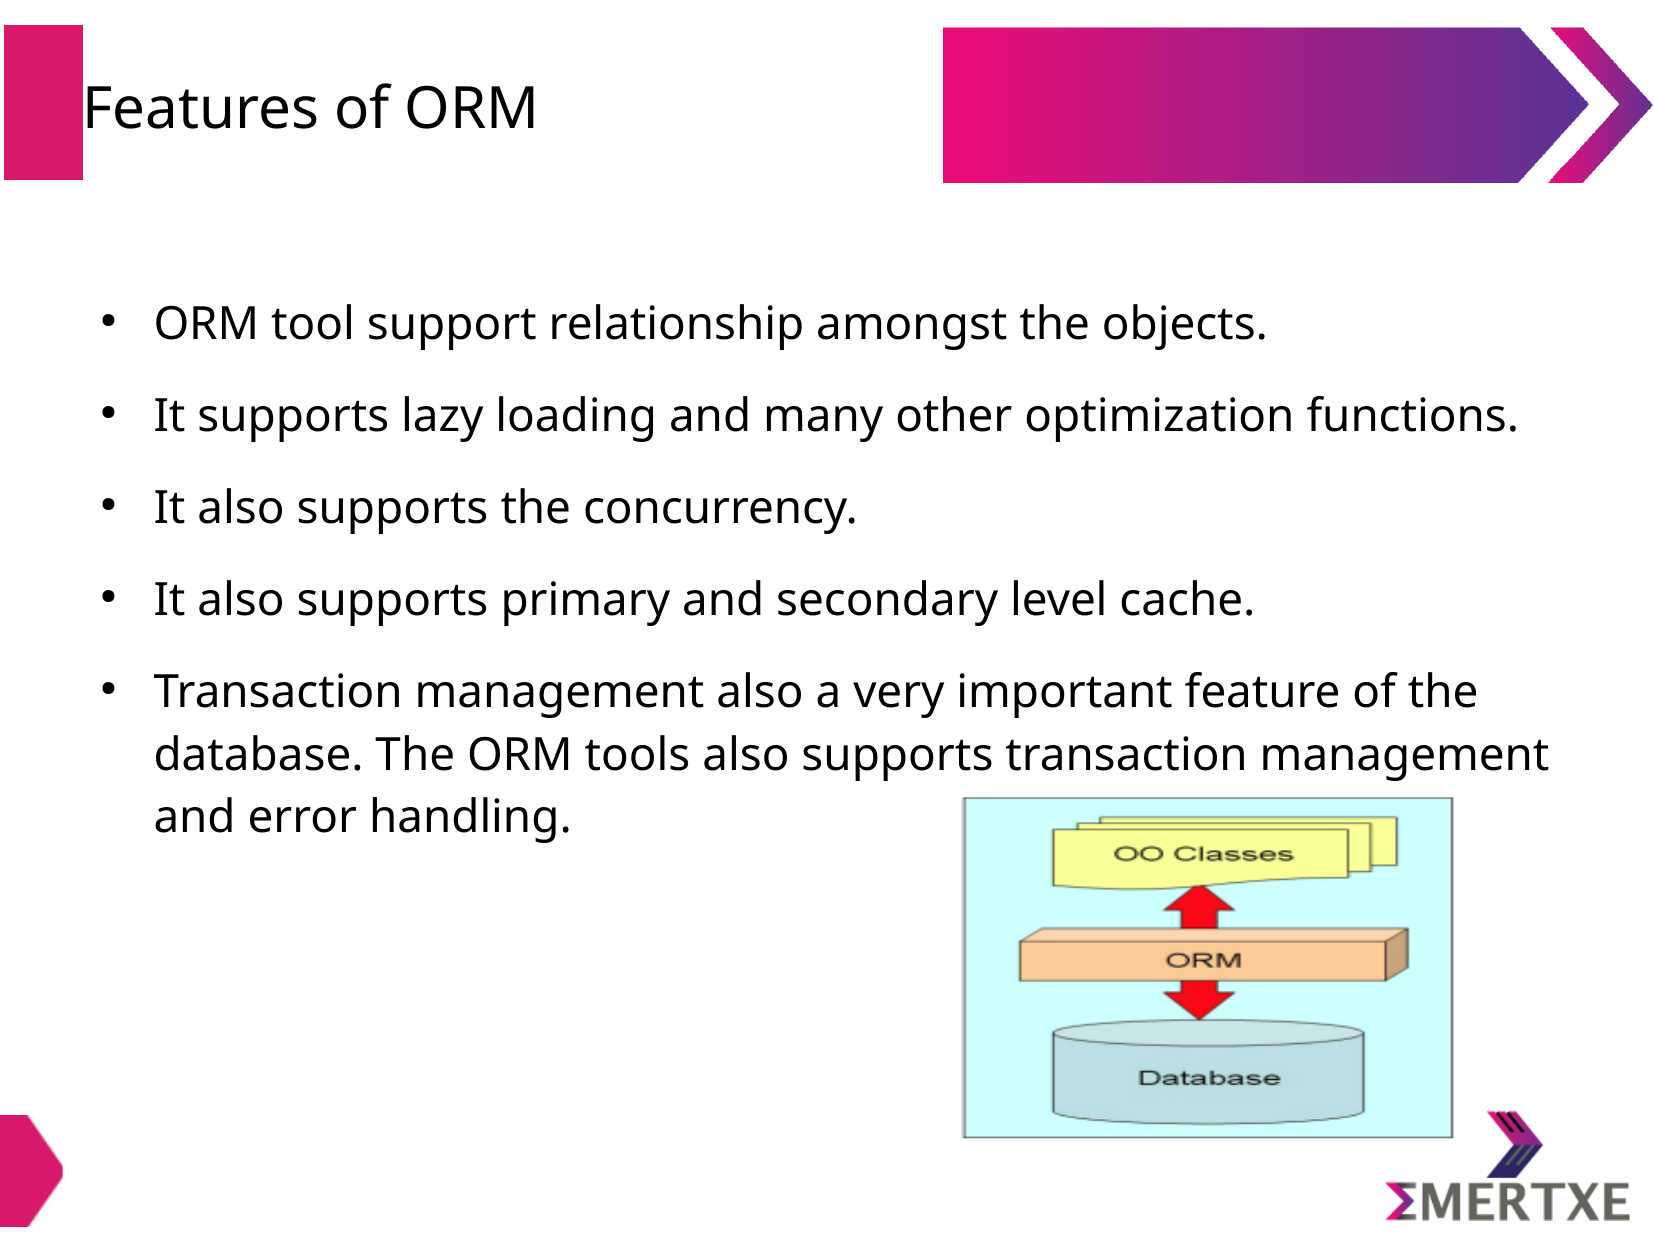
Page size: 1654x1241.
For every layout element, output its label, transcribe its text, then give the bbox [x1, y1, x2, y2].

title Features of ORM [82, 2, 1571, 210]
list ORM tool support relationship amongst the objects. It supports lazy loading and many other optimization functions. It also supports the concurrency. It also supports primary and secondary level cache. Transaction management also a very important feature of the database. The ORM tools also supports transaction management and error handling. [82, 290, 1571, 1010]
picture [960, 796, 1631, 1221]
picture [1571, 27, 1653, 183]
